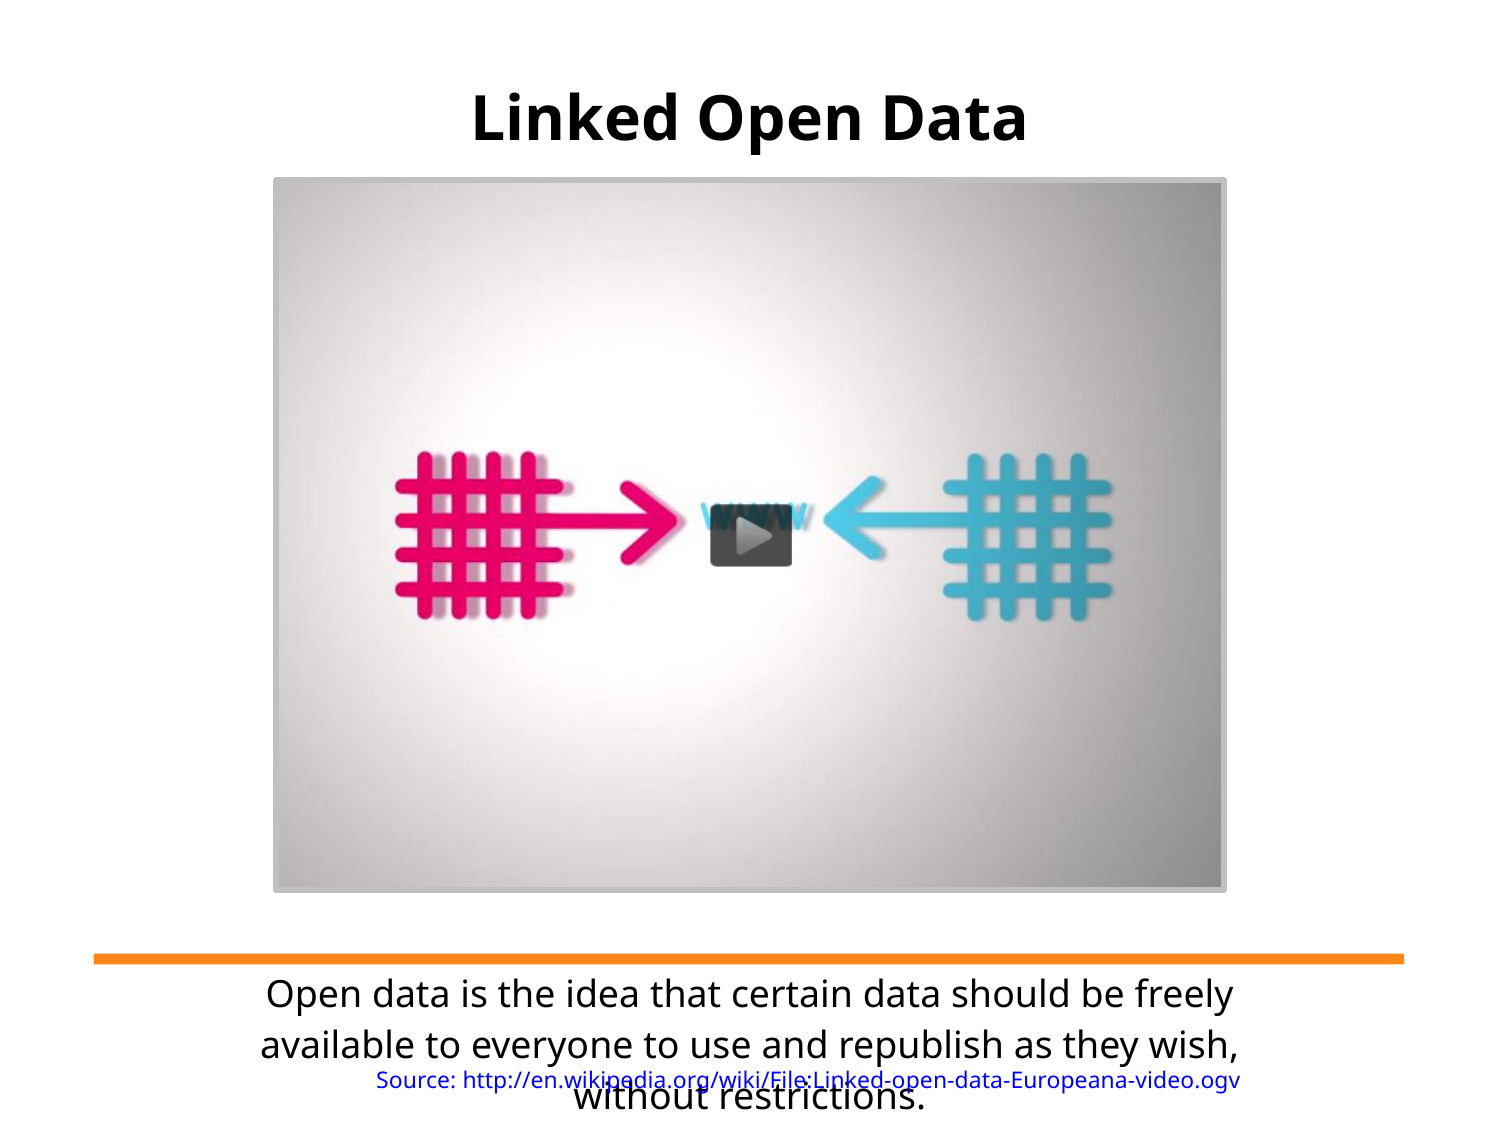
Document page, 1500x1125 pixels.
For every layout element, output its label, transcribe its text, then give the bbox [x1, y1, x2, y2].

text_box Open data is the idea that certain data should be freely available to everyone to use and republish as they wish, without restrictions. [188, 960, 1312, 1064]
text_box Source: http://en.wikipedia.org/wiki/File:Linked-open-data-Europeana-video.ogv [361, 1056, 1139, 1098]
title Linked Open Data [75, 44, 1426, 188]
picture [0, 0, 1500, 1125]
